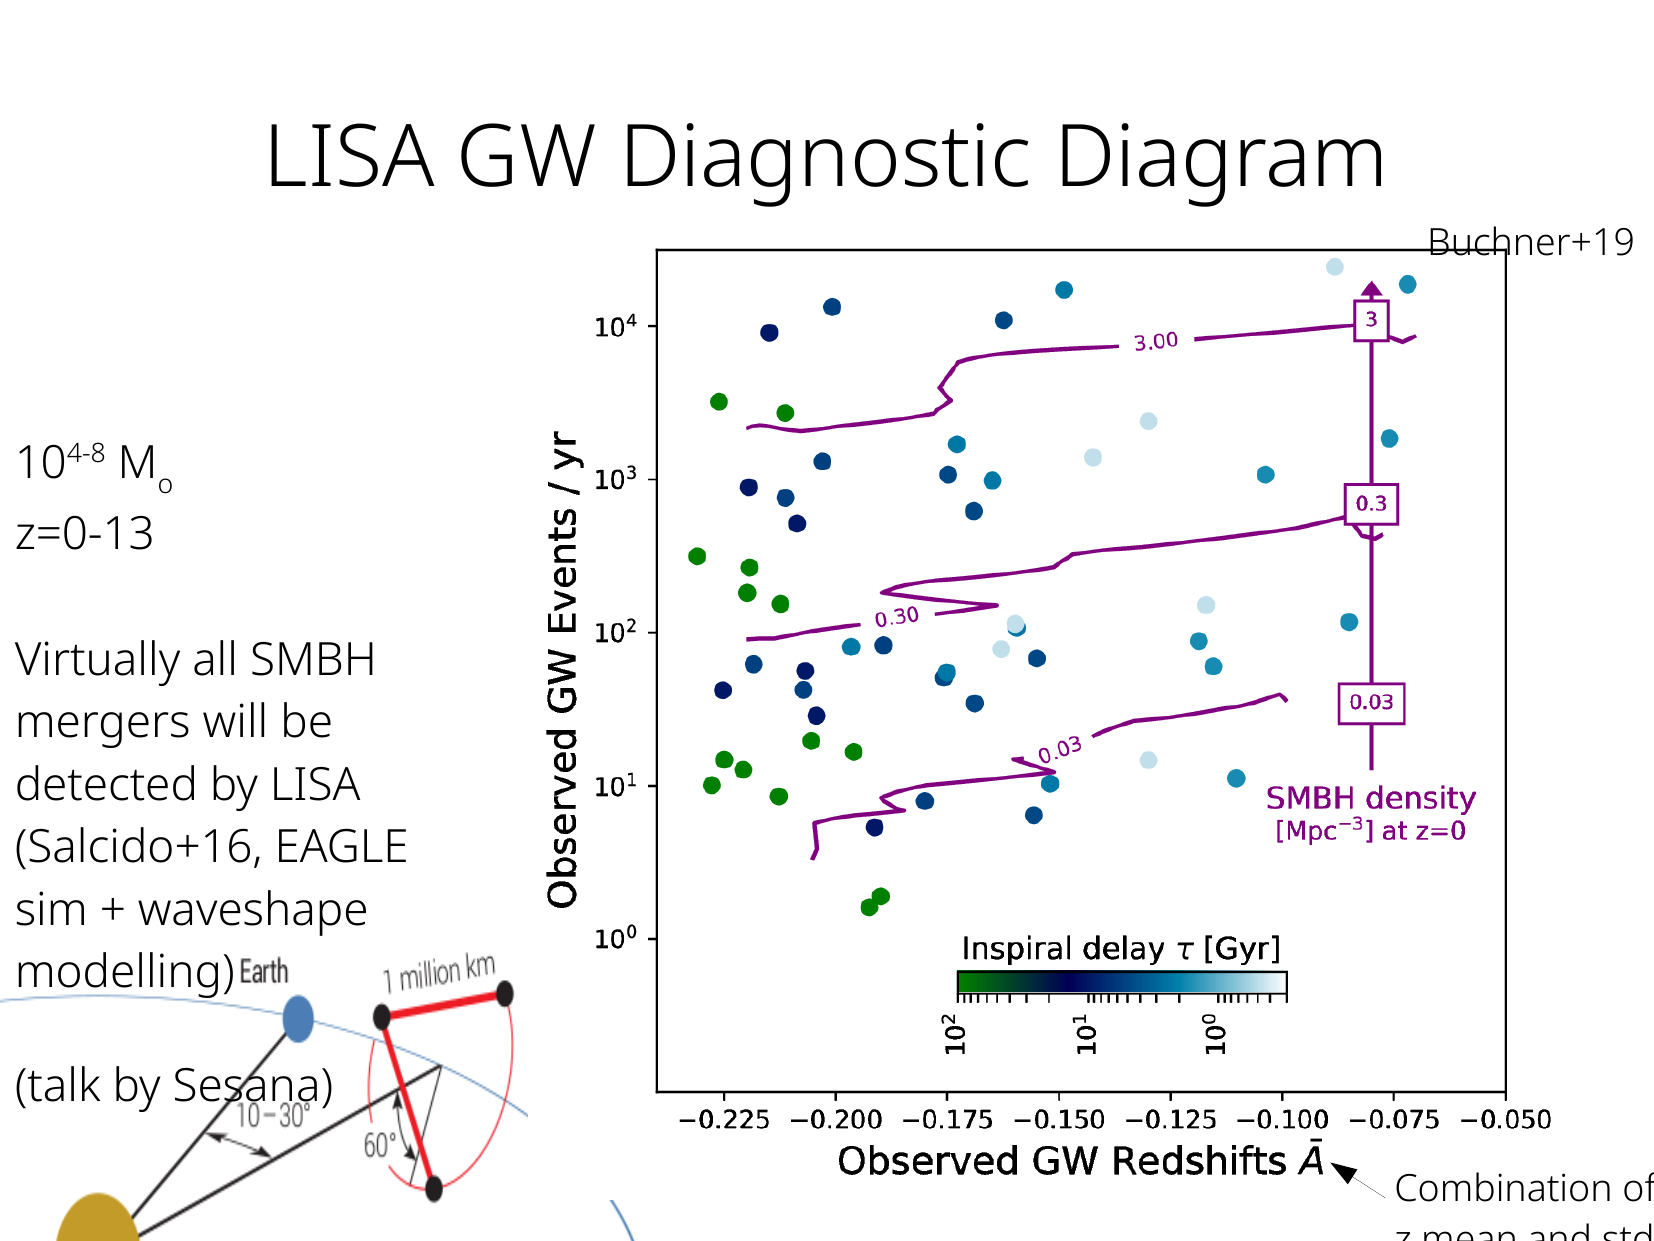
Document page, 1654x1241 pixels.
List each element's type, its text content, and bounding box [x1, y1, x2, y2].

text_box Buchner+19 [1237, 207, 1651, 265]
title LISA GW Diagnostic Diagram [82, 49, 1571, 257]
text_box Combination of z mean and std [1379, 1154, 1654, 1241]
text_box 104-8 Mo z=0-13 Virtually all SMBH mergers will be detected by LISA (Salcido+16, EAGLE sim + waveshape modelling) (talk by Sesana) [0, 421, 488, 991]
picture [0, 222, 1570, 1241]
